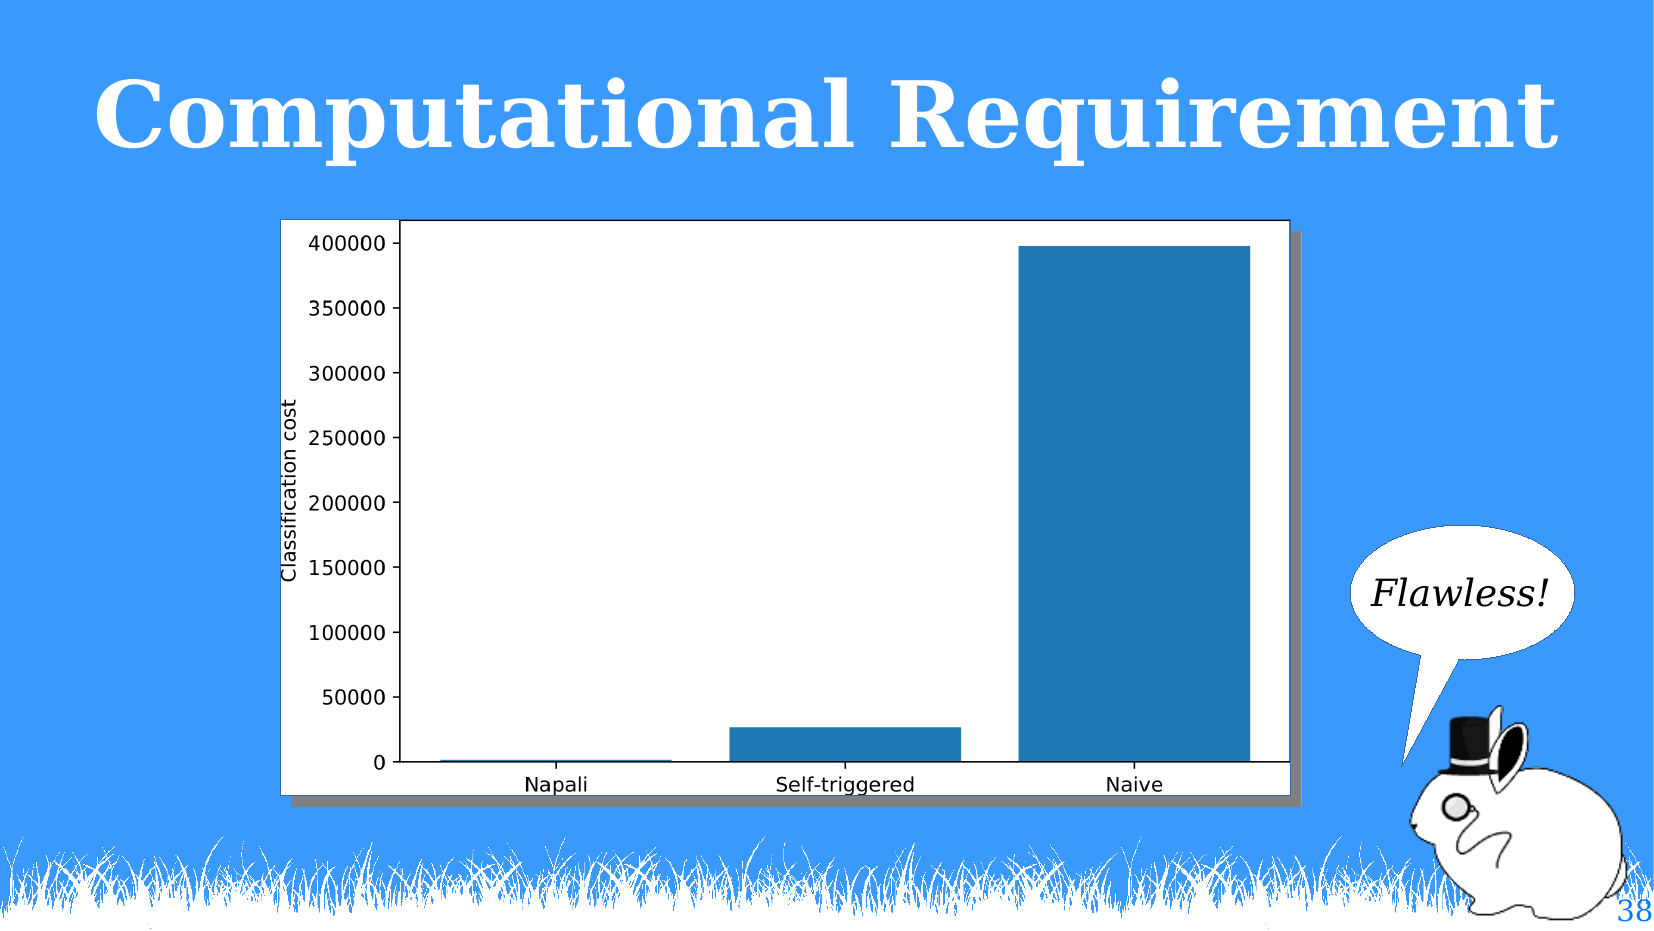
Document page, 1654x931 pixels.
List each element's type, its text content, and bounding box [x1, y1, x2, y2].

text_box [1360, 525, 1565, 564]
title Computational Requirement [82, 37, 1571, 193]
text_box [1362, 623, 1563, 693]
text_box Flawless! [1356, 564, 1567, 623]
text_box [1350, 570, 1356, 615]
text_box [1567, 567, 1576, 618]
picture [0, 0, 1654, 931]
